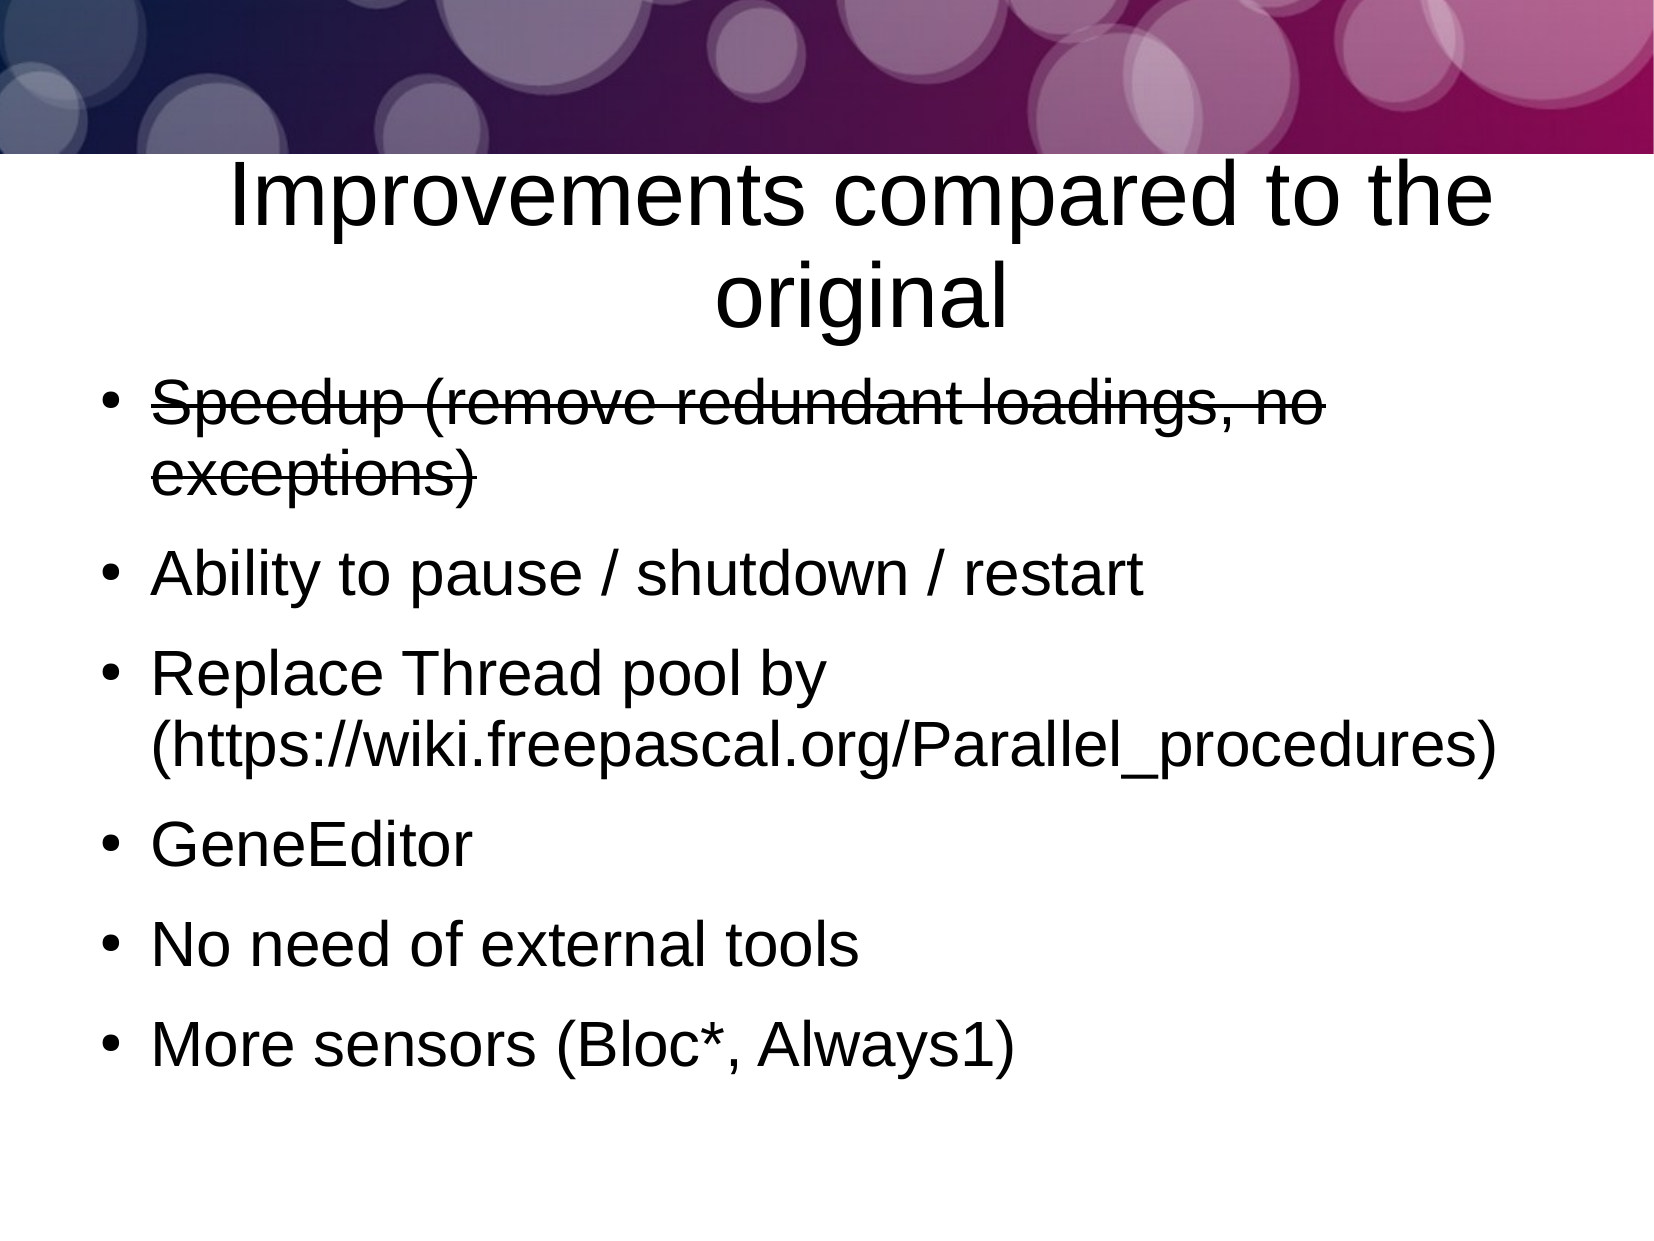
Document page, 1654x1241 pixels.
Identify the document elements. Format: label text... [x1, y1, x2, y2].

list Speedup (remove redundant loadings, no exceptions) Ability to pause / shutdown / restart Replace Thread pool by (https://wiki.freepascal.org/Parallel_procedures) GeneEditor No need of external tools More sensors (Bloc*, Always1) [82, 366, 1571, 1087]
picture [0, 0, 1654, 154]
title Improvements compared to the original [82, 142, 1571, 348]
